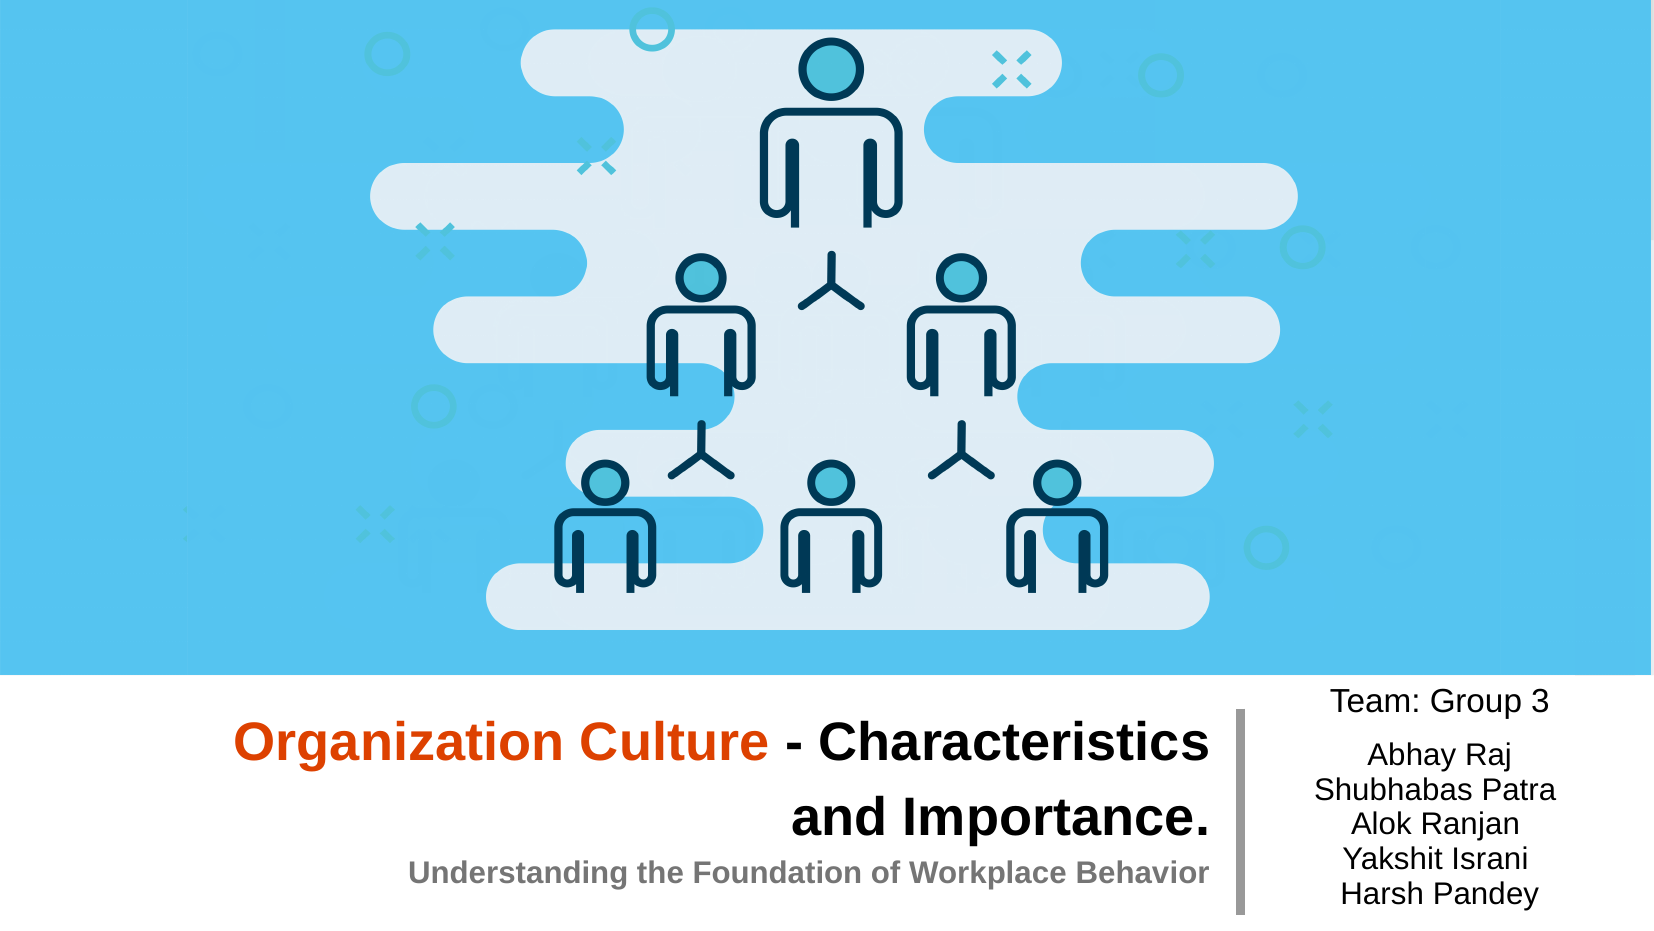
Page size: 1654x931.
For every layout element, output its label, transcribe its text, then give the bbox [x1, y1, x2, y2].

picture [0, 0, 1651, 676]
text_box Team: Group 3 Abhay Raj Shubhabas Patra Alok Ranjan Yakshit Israni Harsh Pandey [1275, 676, 1605, 931]
title Organization Culture - Characteristics and Importance. Understanding the Foundation of Workplace Behavior [59, 676, 1211, 912]
